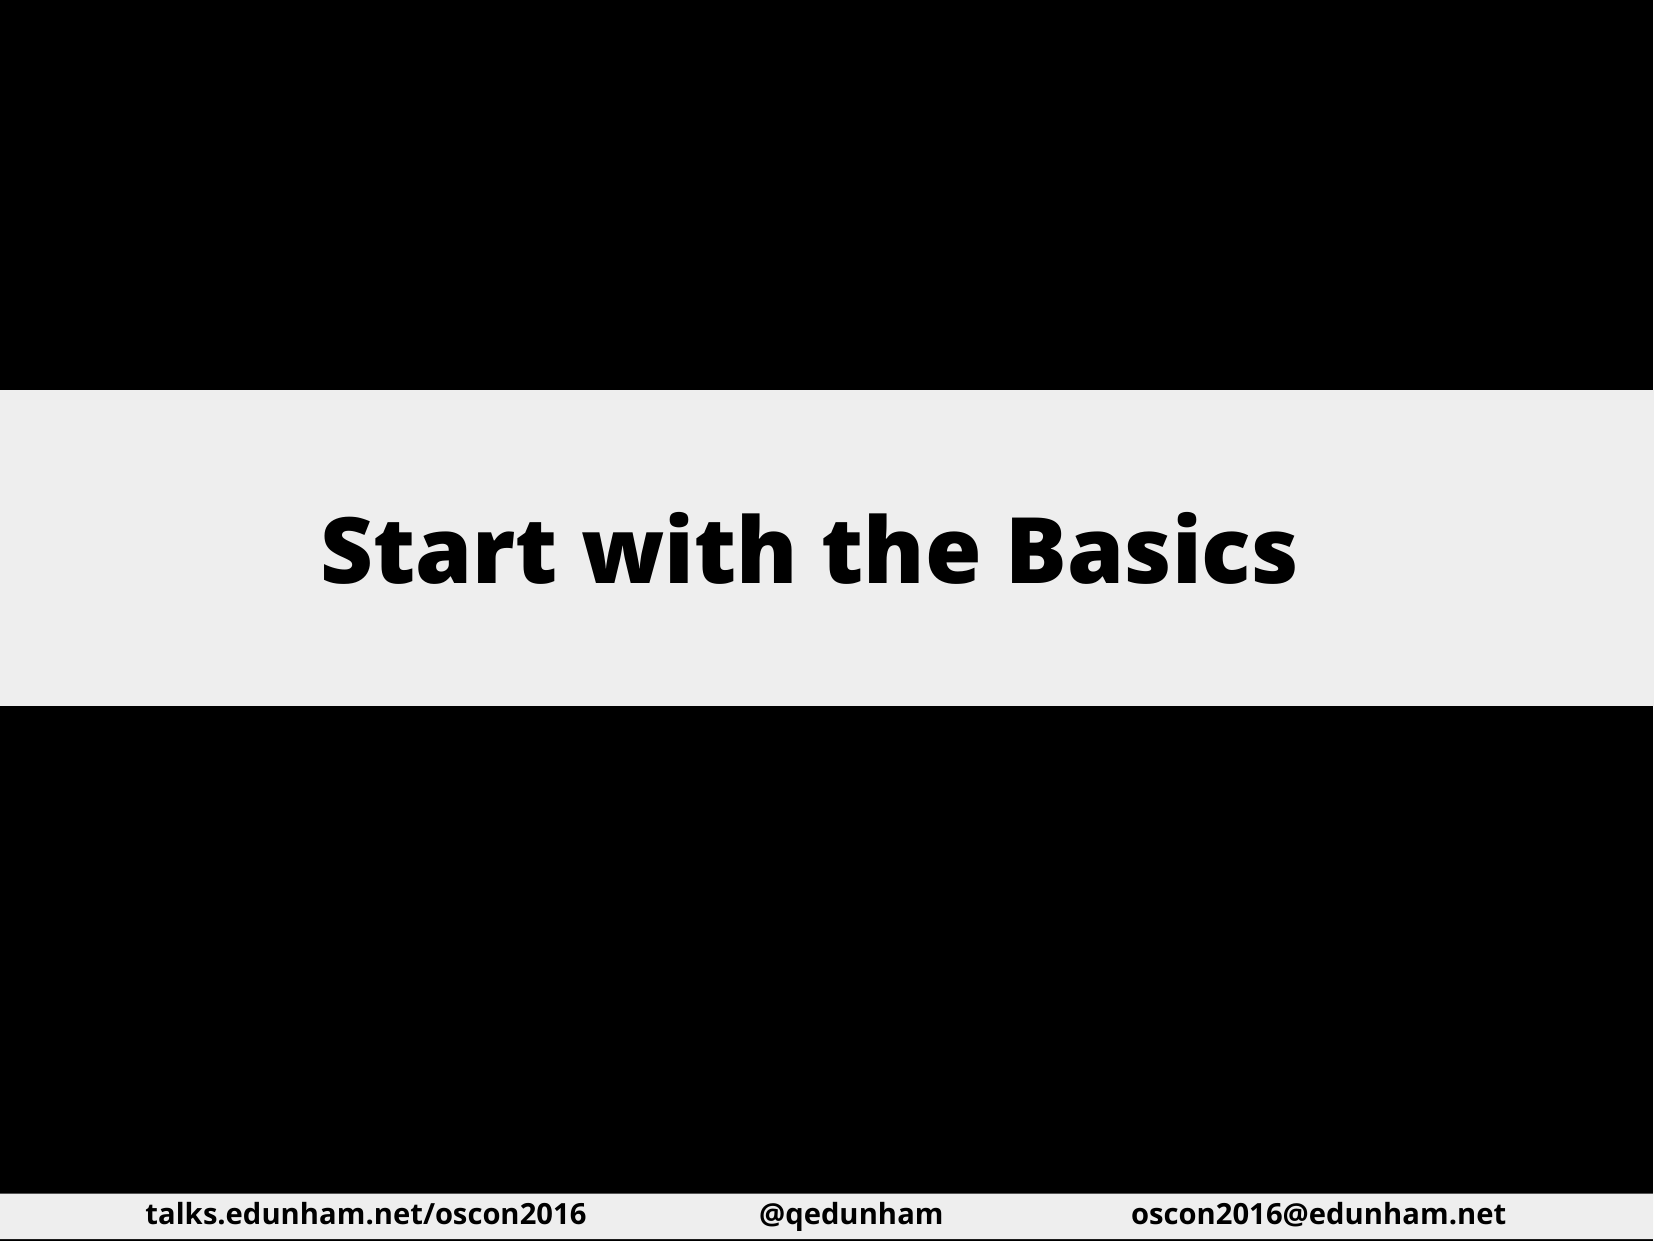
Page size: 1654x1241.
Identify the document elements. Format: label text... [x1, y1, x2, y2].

title Start with the Basics [0, 390, 1621, 706]
